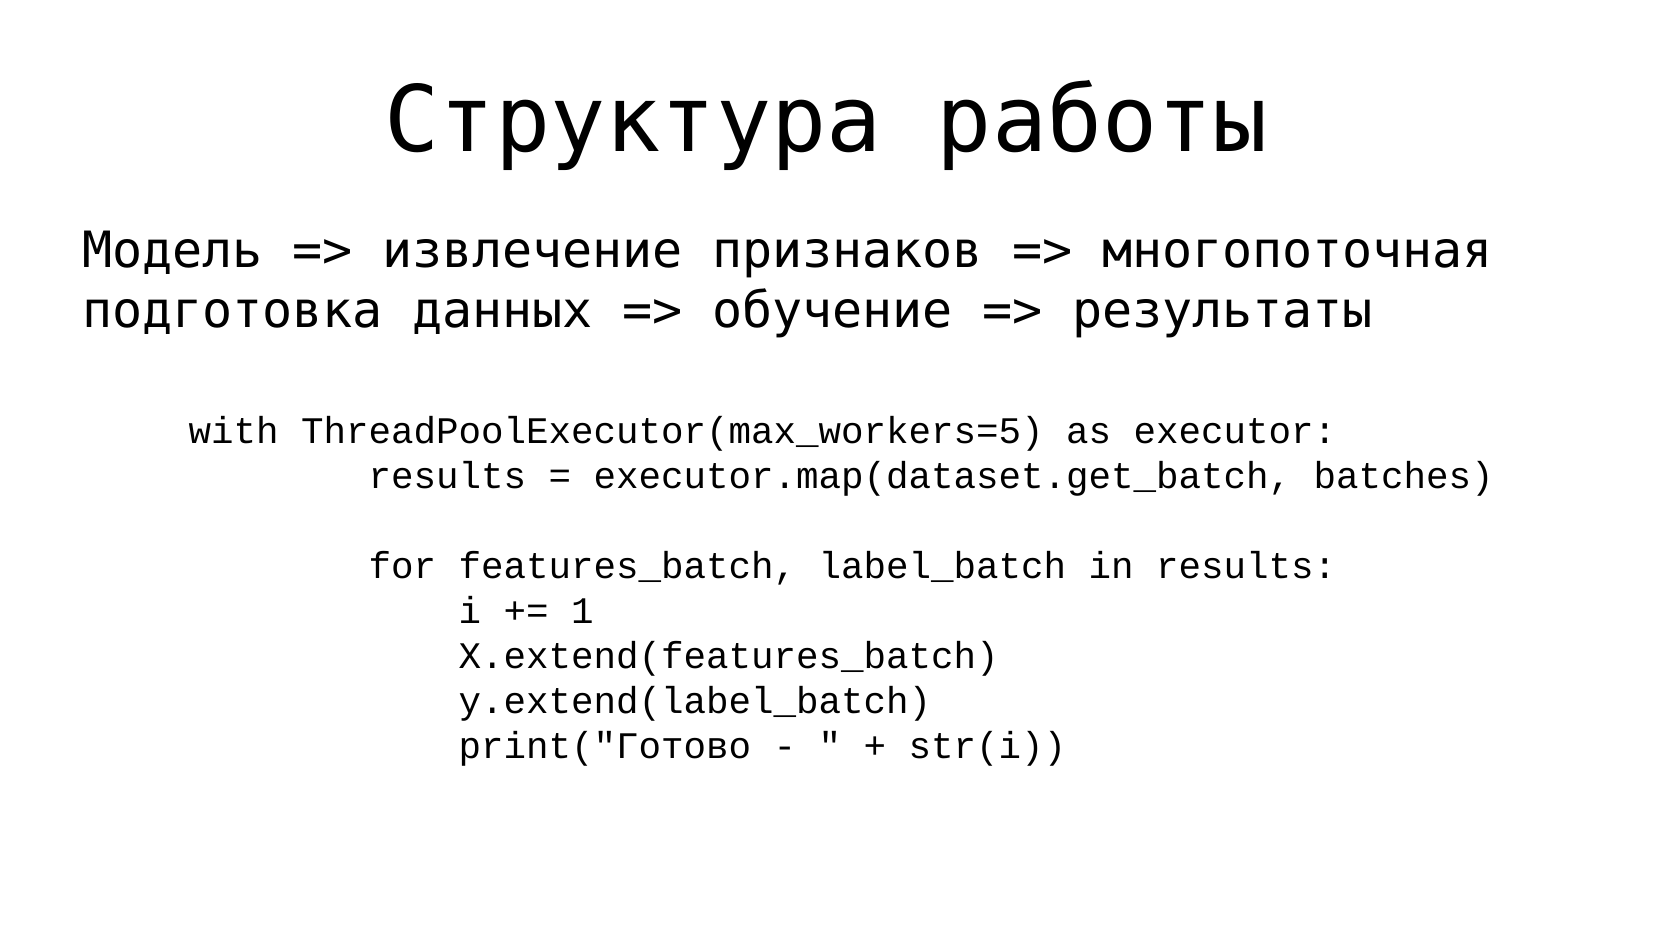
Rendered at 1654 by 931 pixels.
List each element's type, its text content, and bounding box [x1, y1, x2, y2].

list Модель => извлечение признаков => многопоточная подготовка данных => обучение => результаты [82, 217, 1571, 349]
title Структура работы [82, 37, 1571, 193]
text_box with ThreadPoolExecutor(max_workers=5) as executor: results = executor.map(dataset.get_batch, batches) for features_batch, label_batch in results: i += 1 X.extend(features_batch) y.extend(label_batch) print("Готово - " + str(i)) [173, 398, 1538, 823]
